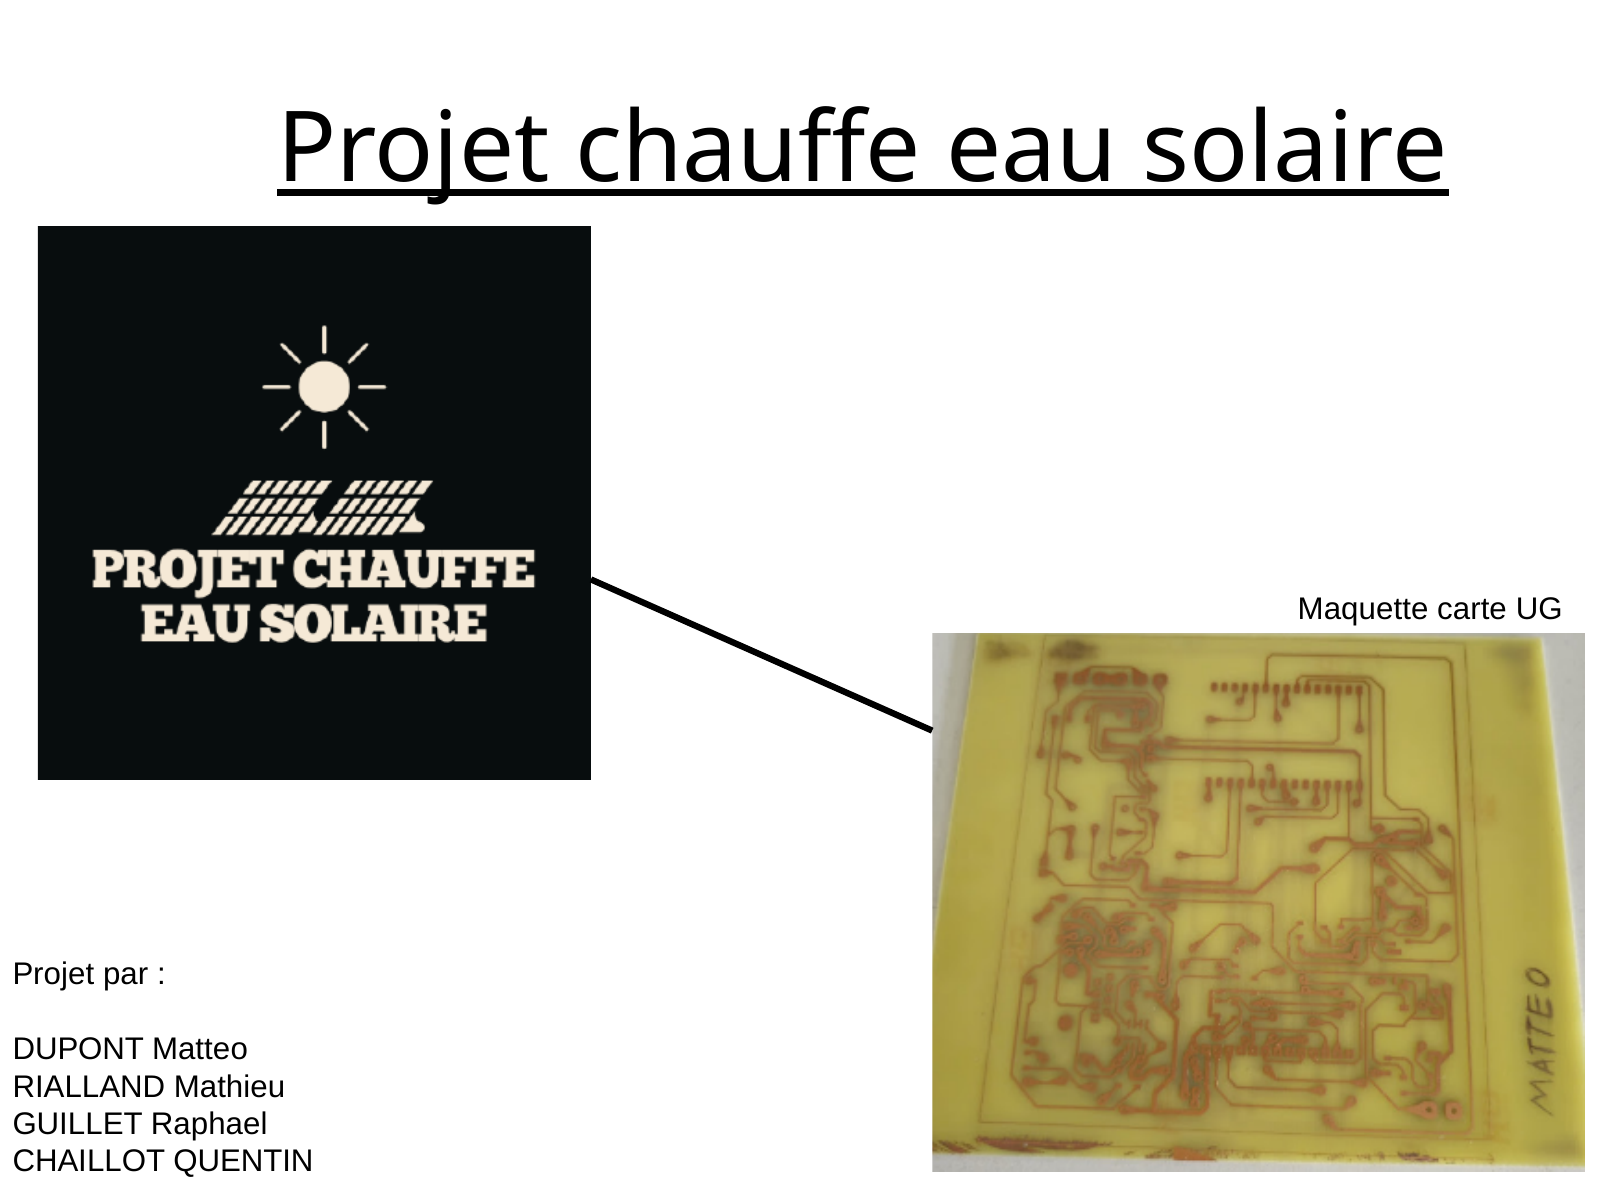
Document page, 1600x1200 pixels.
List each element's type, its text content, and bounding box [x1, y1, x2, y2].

text_box Maquette carte UG [1297, 588, 1600, 645]
text_box [37, 226, 1585, 1172]
text_box Projet chauffe eau solaire [277, 36, 1600, 248]
text_box Projet par : DUPONT Matteo RIALLAND Mathieu GUILLET Raphael CHAILLOT QUENTIN [12, 953, 467, 1193]
